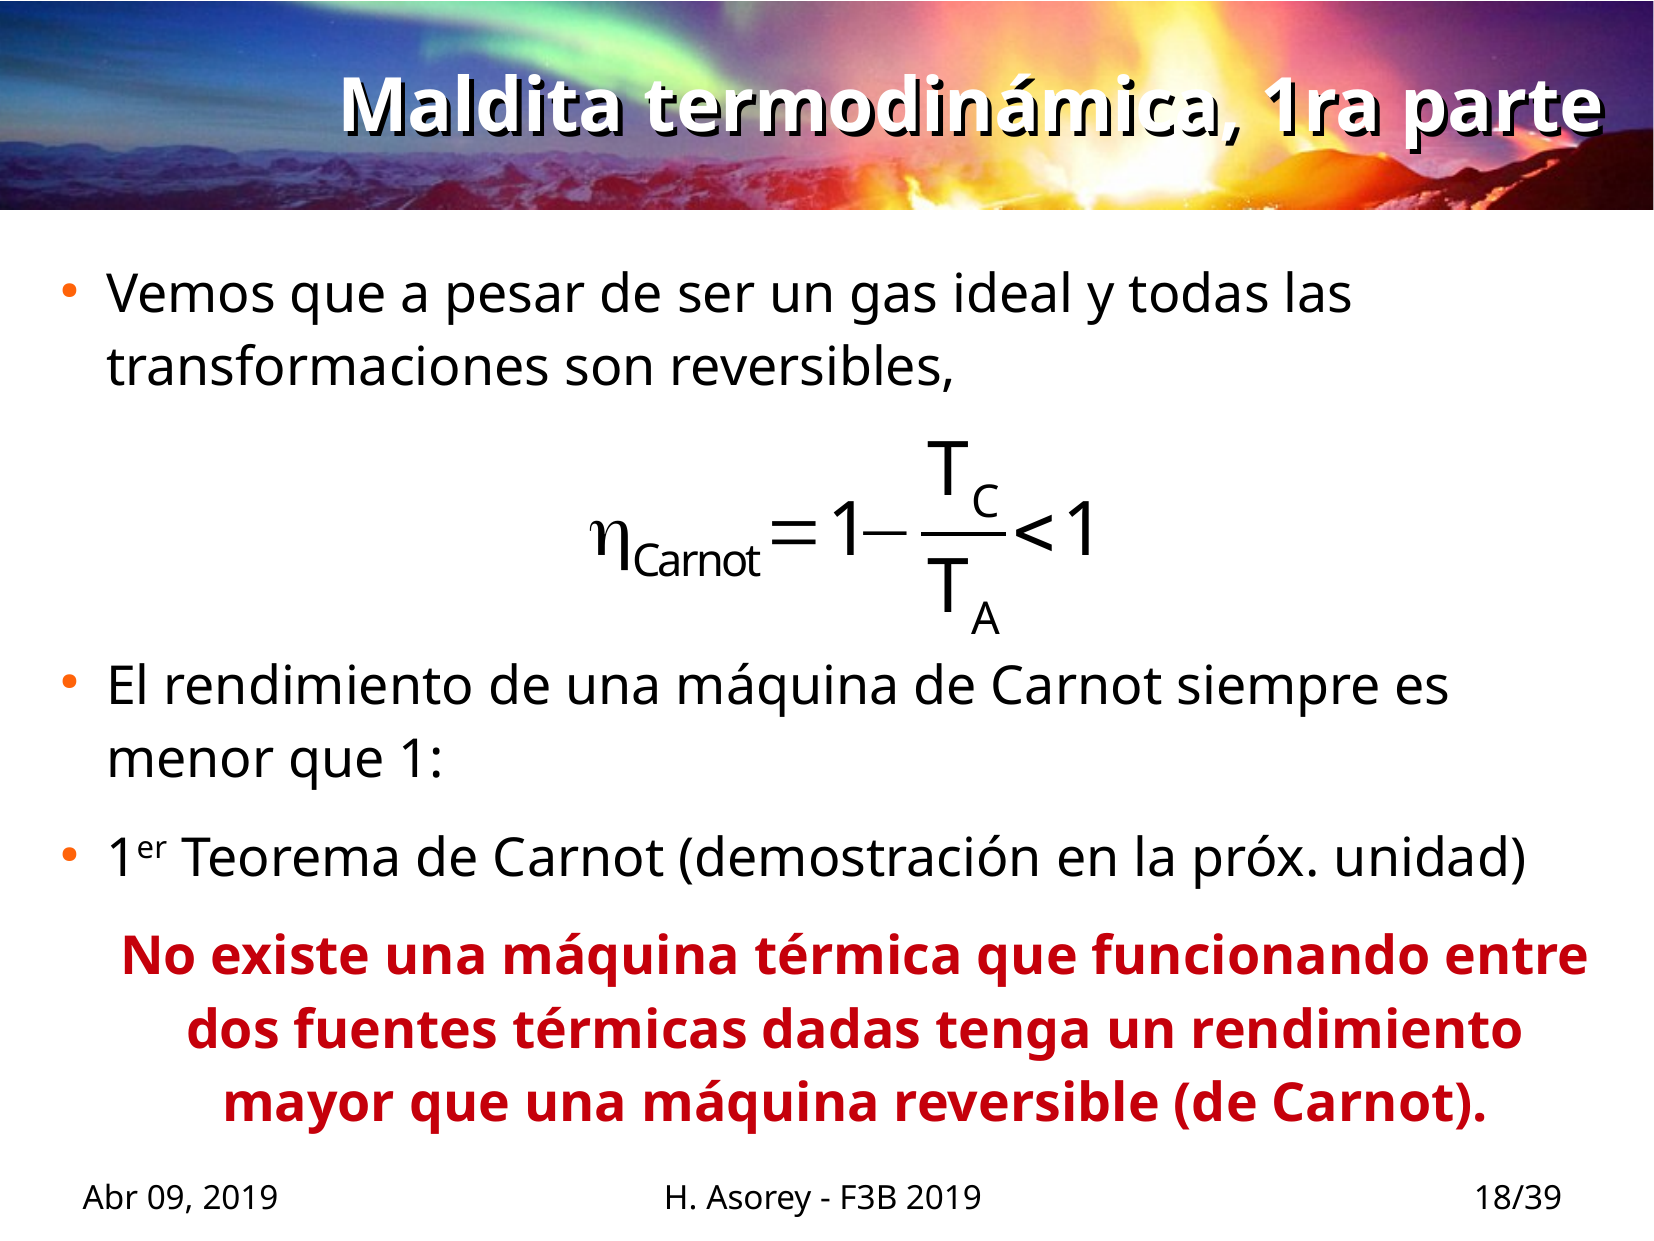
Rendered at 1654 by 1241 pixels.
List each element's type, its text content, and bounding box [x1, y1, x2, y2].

chart [580, 423, 1096, 646]
picture [0, 1, 1654, 210]
list Vemos que a pesar de ser un gas ideal y todas las transformaciones son reversibles, El rendimiento de una máquina de Carnot siempre es menor que 1: 1er Teorema de Carnot (demostración en la próx. unidad) No existe una máquina térmica que funcionando entre dos fuentes térmicas dadas tenga un rendimiento mayor que una máquina reversible (de Carnot). [45, 255, 1606, 1156]
title Maldita termodinámica, 1ra parte [45, 15, 1606, 191]
